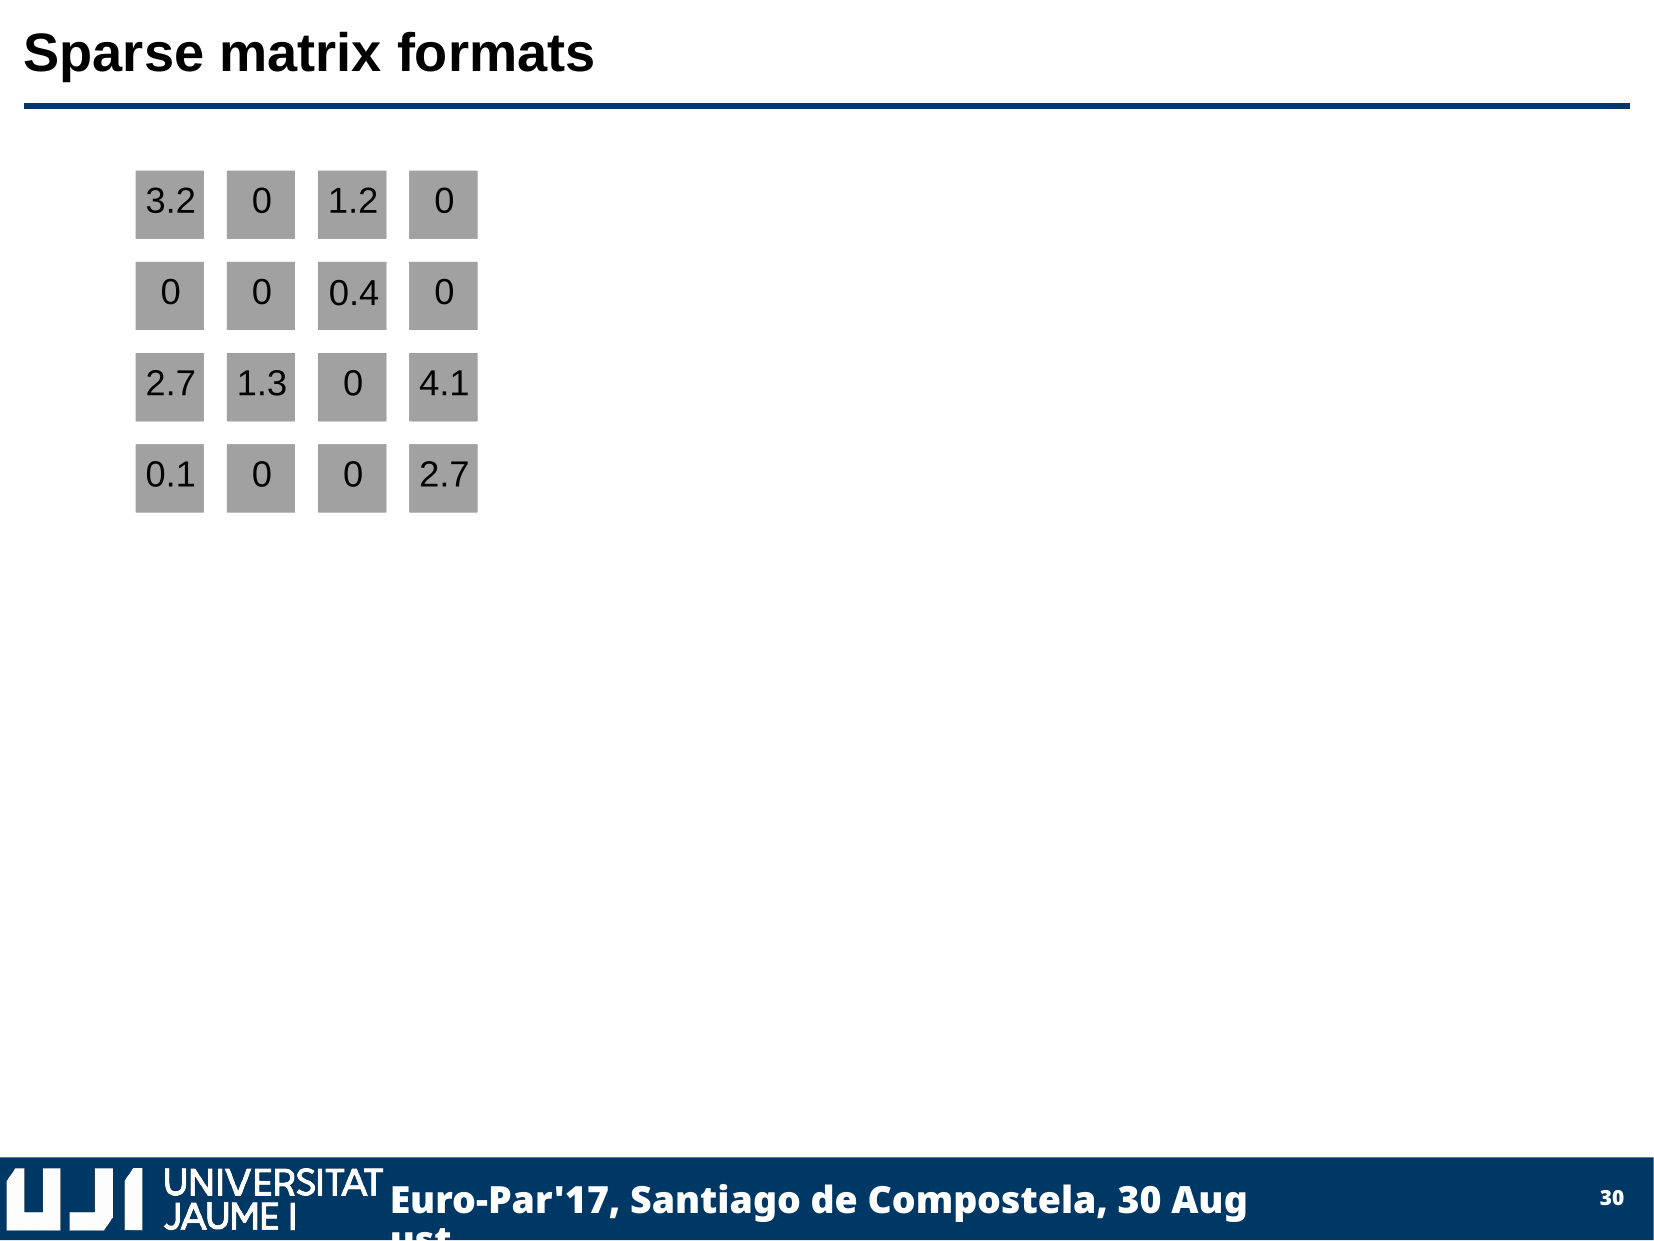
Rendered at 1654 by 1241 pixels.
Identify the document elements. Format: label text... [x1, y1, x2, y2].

picture [128, 163, 485, 520]
title Sparse matrix formats [23, 0, 1630, 107]
picture [0, 1158, 390, 1241]
